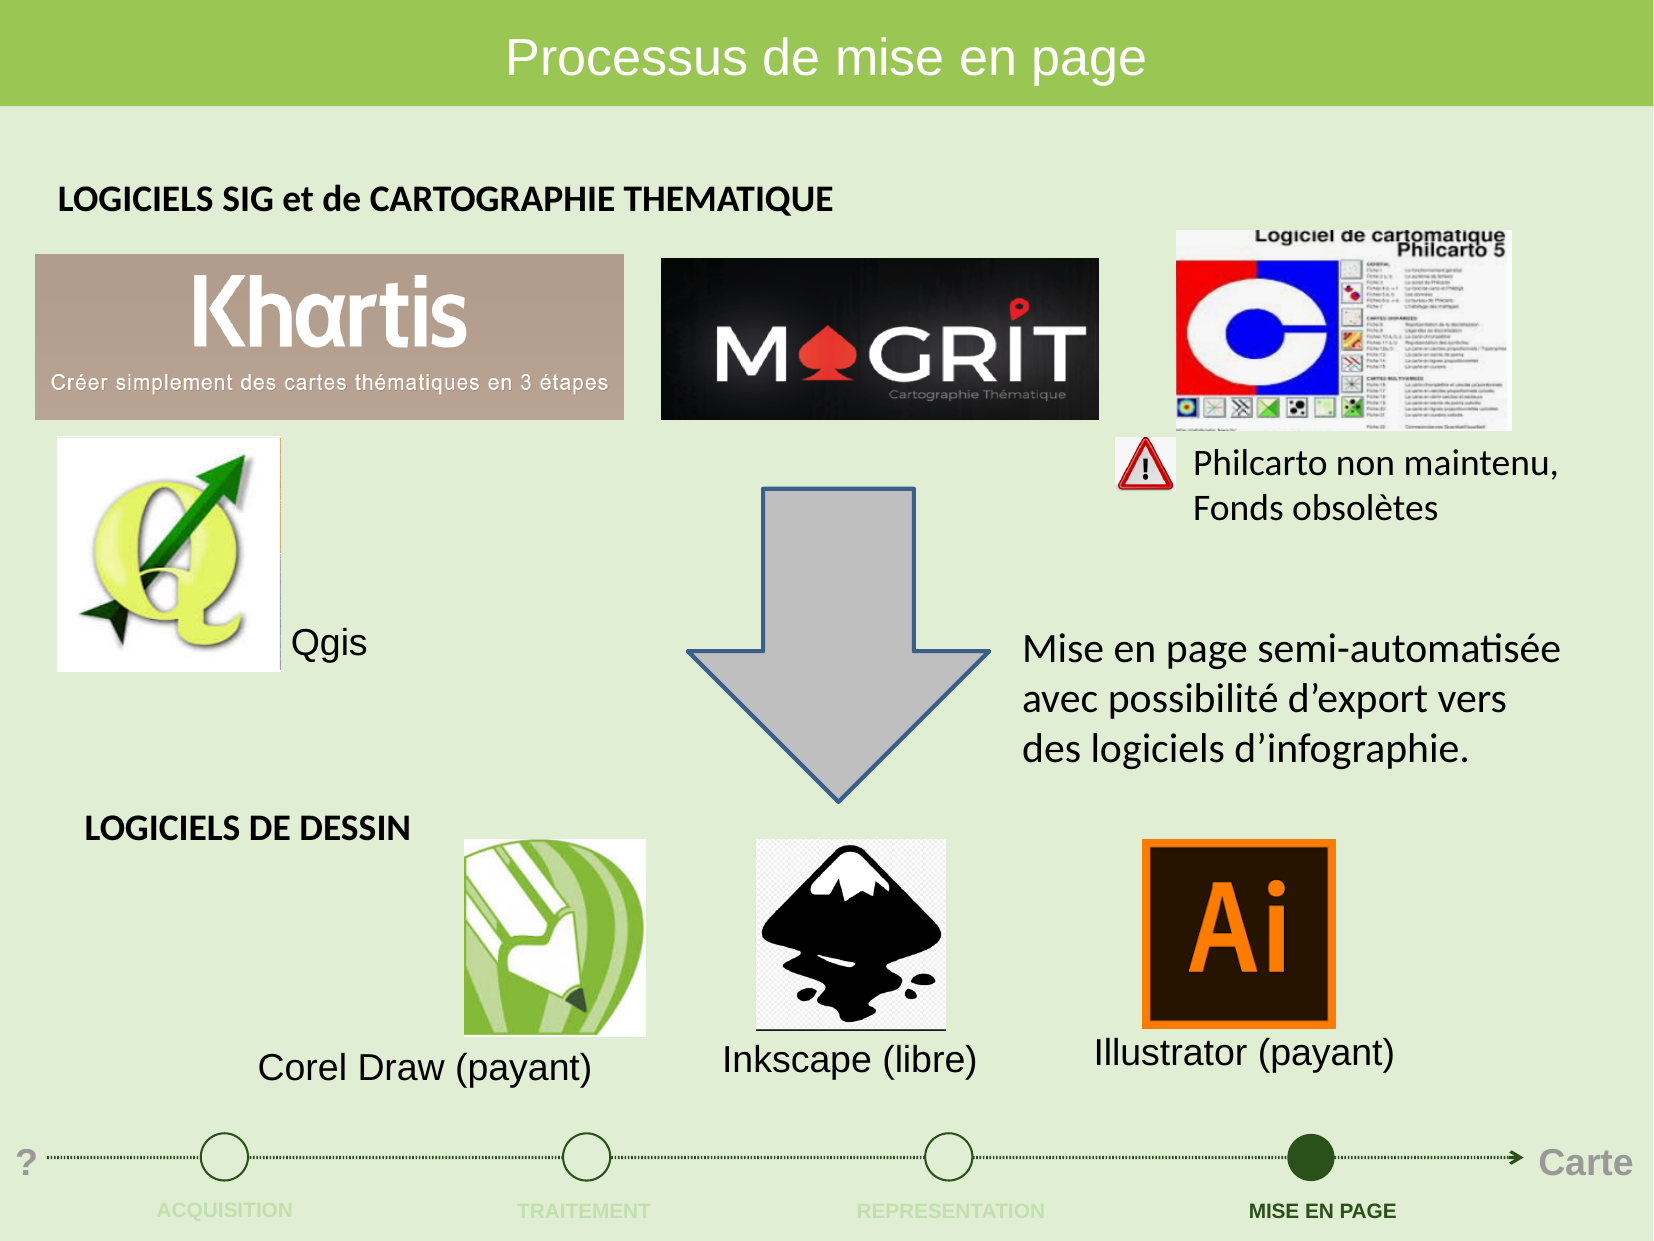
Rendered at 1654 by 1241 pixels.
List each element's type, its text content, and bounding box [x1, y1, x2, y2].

text_box TRAITEMENT [502, 1189, 666, 1230]
title Processus de mise en page [82, 0, 1571, 158]
text_box [1287, 1133, 1335, 1182]
picture [756, 839, 946, 1031]
text_box ACQUISITION [141, 1189, 308, 1230]
text_box Carte [1523, 1130, 1649, 1190]
text_box MISE EN PAGE [1234, 1190, 1412, 1231]
text_box Illustrator (payant) [1078, 1020, 1411, 1080]
picture [661, 258, 1099, 420]
picture [1176, 230, 1512, 431]
picture [57, 436, 281, 672]
picture [1142, 839, 1336, 1020]
text_box [925, 1133, 973, 1181]
text_box ? [0, 1130, 54, 1190]
text_box [200, 1133, 249, 1181]
text_box Qgis [276, 610, 383, 671]
text_box LOGICIELS SIG et de CARTOGRAPHIE THEMATIQUE [43, 166, 850, 227]
text_box Mise en page semi-automatisée avec possibilité d’export vers des logiciels d’infographie. [1007, 612, 1587, 778]
text_box Inkscape (libre) [704, 1034, 1050, 1097]
text_box [563, 1133, 611, 1181]
text_box REPRESENTATION [841, 1189, 1060, 1230]
text_box Corel Draw (payant) [239, 1042, 625, 1105]
picture [35, 254, 624, 420]
text_box LOGICIELS DE DESSIN [69, 795, 427, 856]
picture [464, 839, 646, 1037]
text_box [687, 488, 990, 802]
picture [1115, 437, 1176, 492]
text_box Philcarto non maintenu, Fonds obsolètes [1178, 430, 1575, 536]
